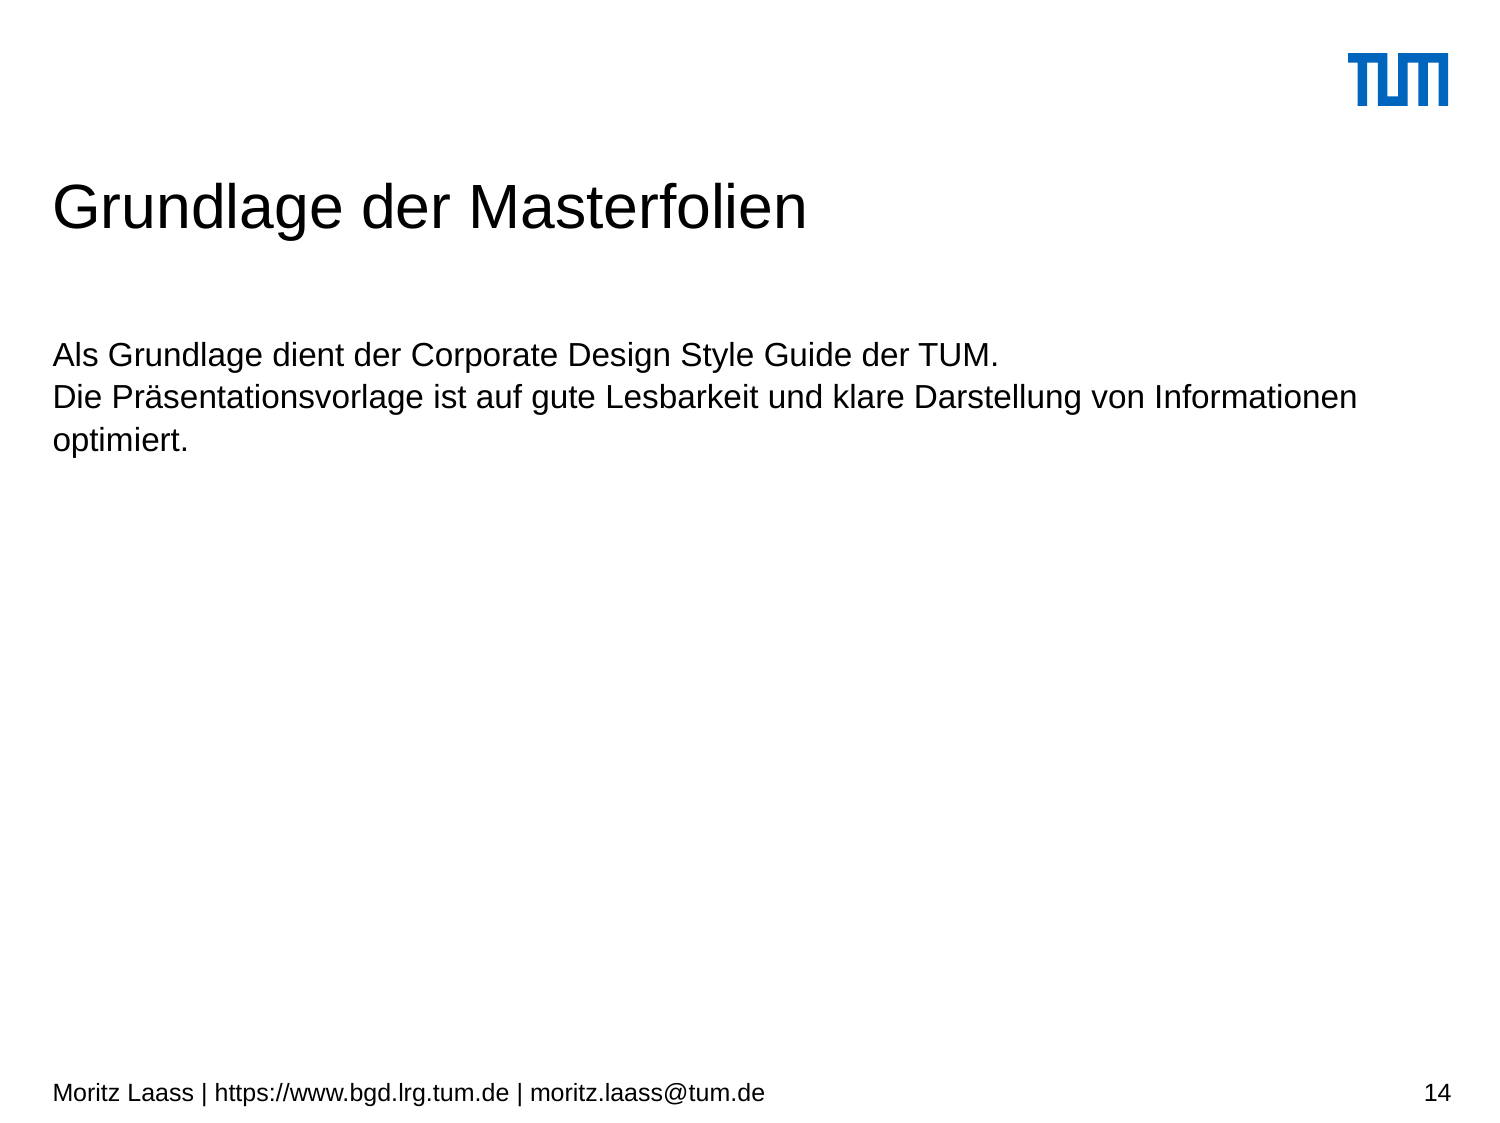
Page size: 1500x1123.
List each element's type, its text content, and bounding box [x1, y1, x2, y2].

title Grundlage der Masterfolien [52, 171, 1453, 242]
list Als Grundlage dient der Corporate Design Style Guide der TUM. Die Präsentationsvorlage ist auf gute Lesbarkeit und klare Darstellung von Informationen optimiert. [52, 330, 1453, 1105]
